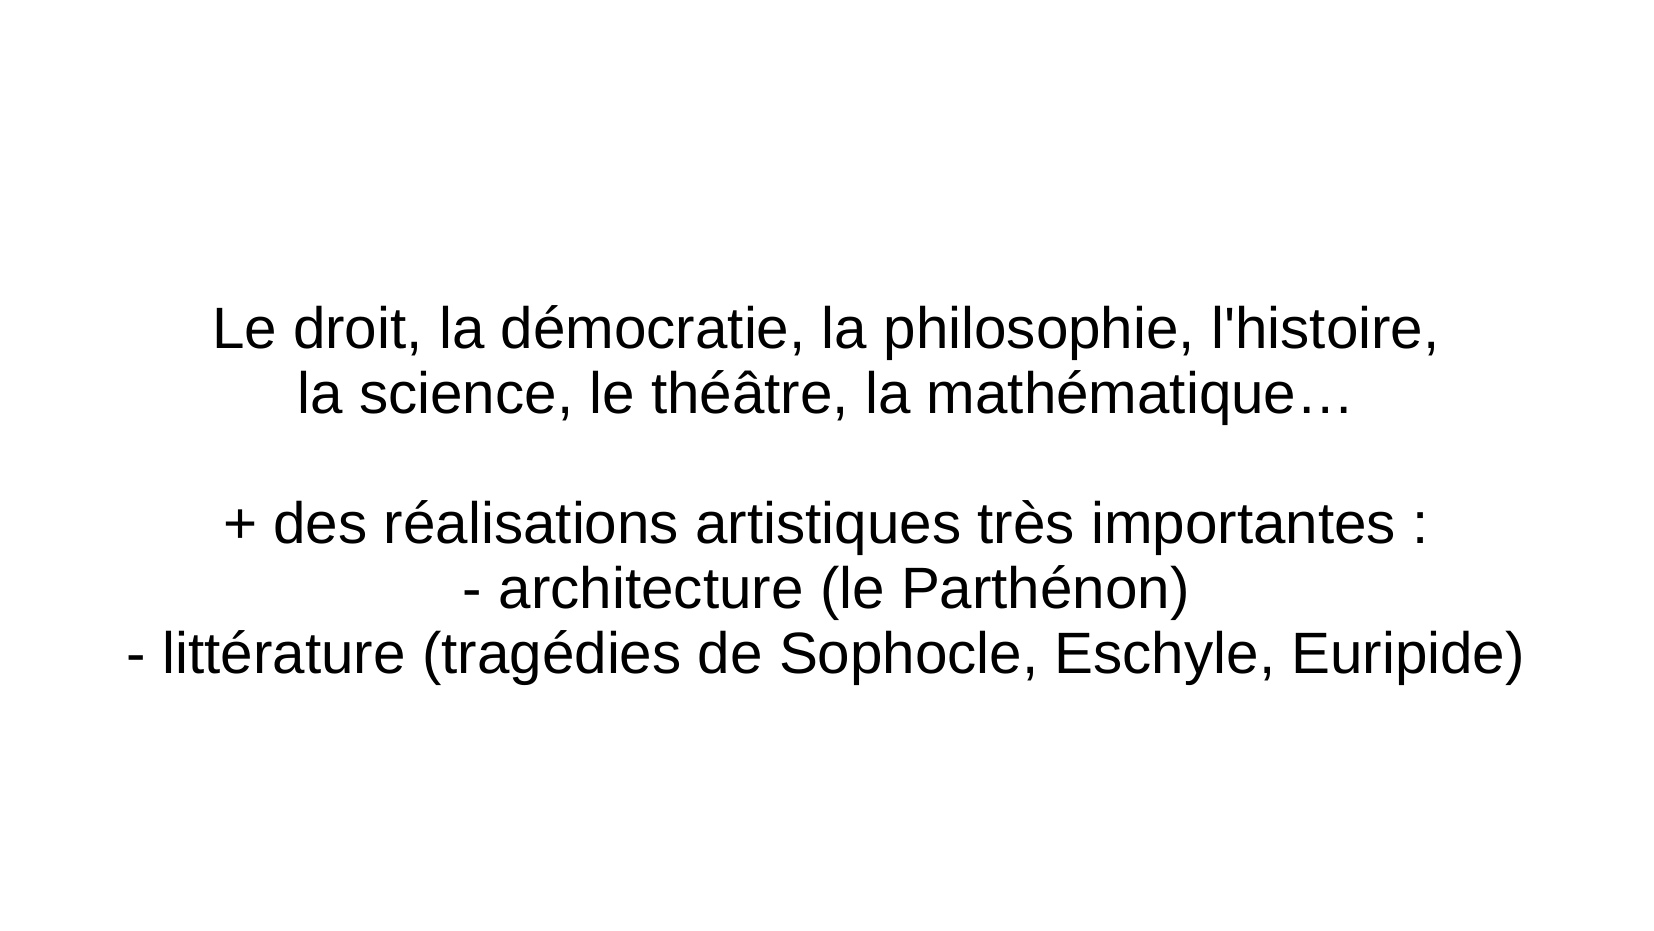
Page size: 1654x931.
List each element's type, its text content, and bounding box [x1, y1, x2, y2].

text_box Le droit, la démocratie, la philosophie, l'histoire, la science, le théâtre, la mathématique… + des réalisations artistiques très importantes : - architecture (le Parthénon) - littérature (tragédies de Sophocle, Eschyle, Euripide) [0, 288, 1654, 889]
